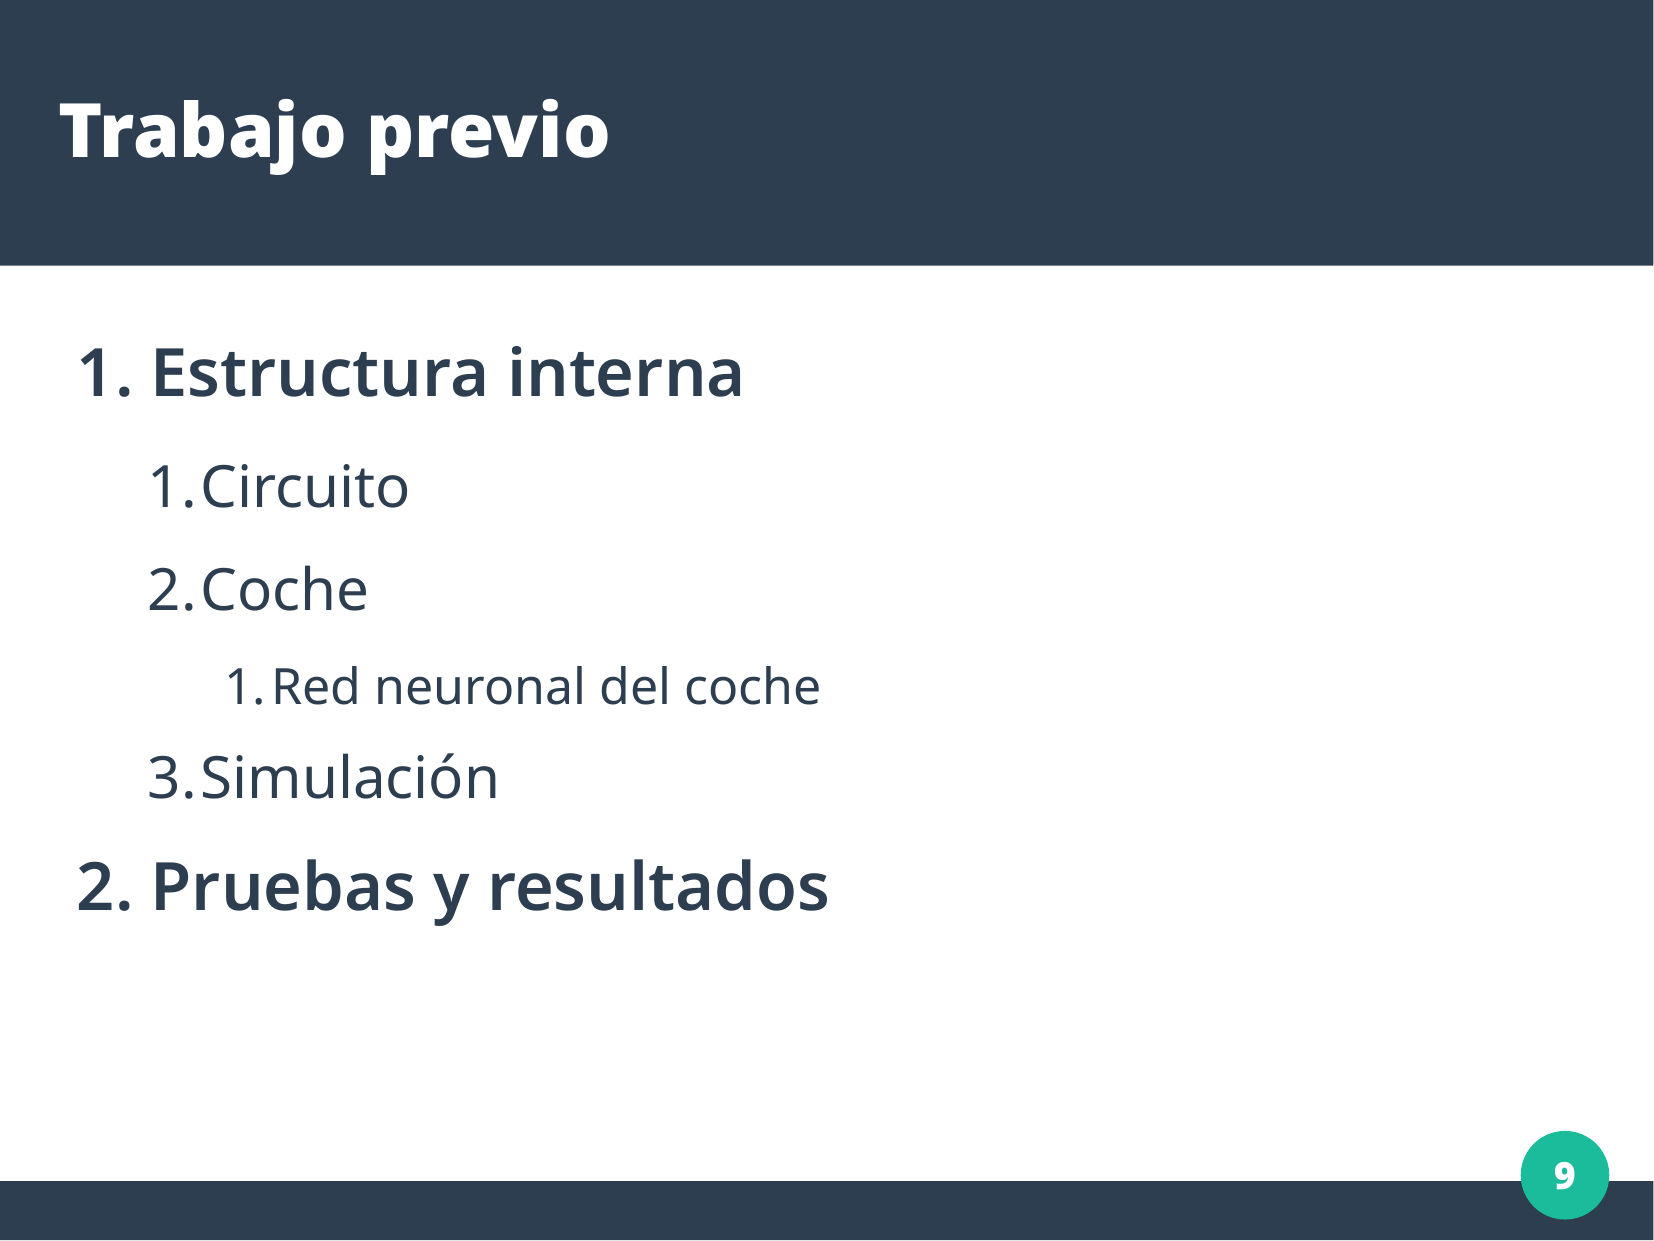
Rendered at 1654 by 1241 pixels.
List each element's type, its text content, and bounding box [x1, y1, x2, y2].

title Trabajo previo [59, 49, 1595, 207]
list Estructura interna Circuito Coche Red neuronal del coche Simulación Pruebas y resultados [59, 324, 1595, 1152]
